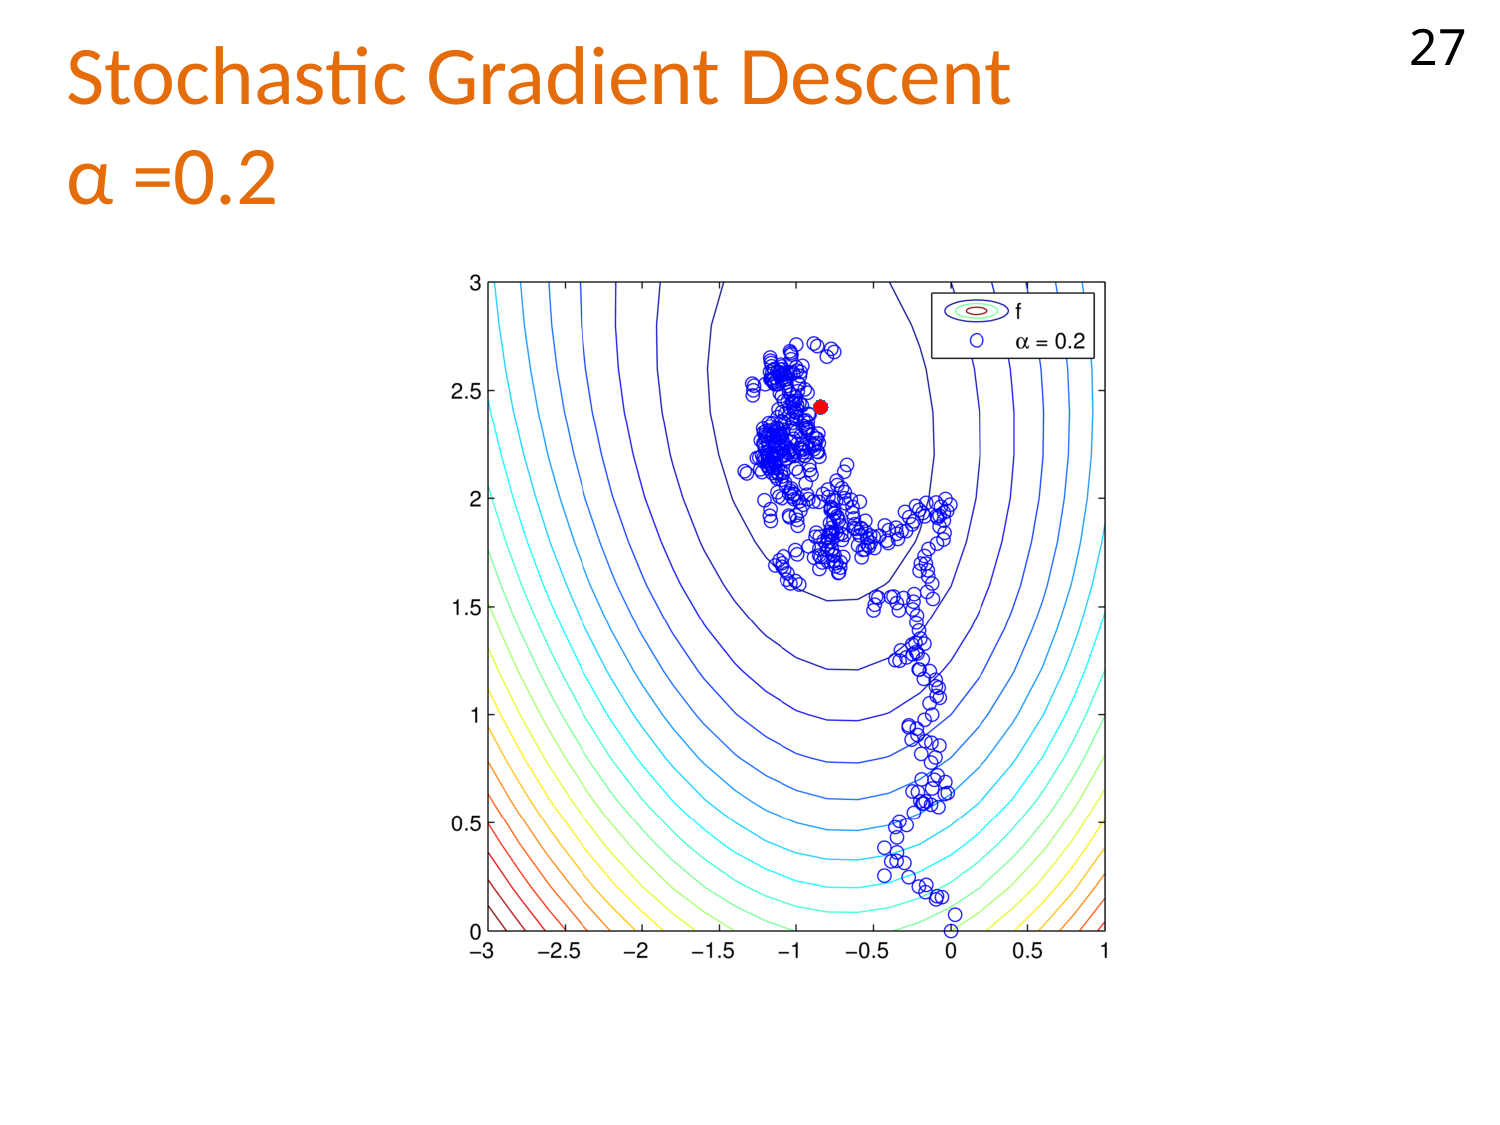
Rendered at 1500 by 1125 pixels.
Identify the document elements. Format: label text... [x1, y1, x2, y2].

picture [384, 222, 1180, 1018]
text_box Stochastic Gradient Descent α =0.2 [51, 27, 1432, 215]
text_box [813, 399, 829, 415]
